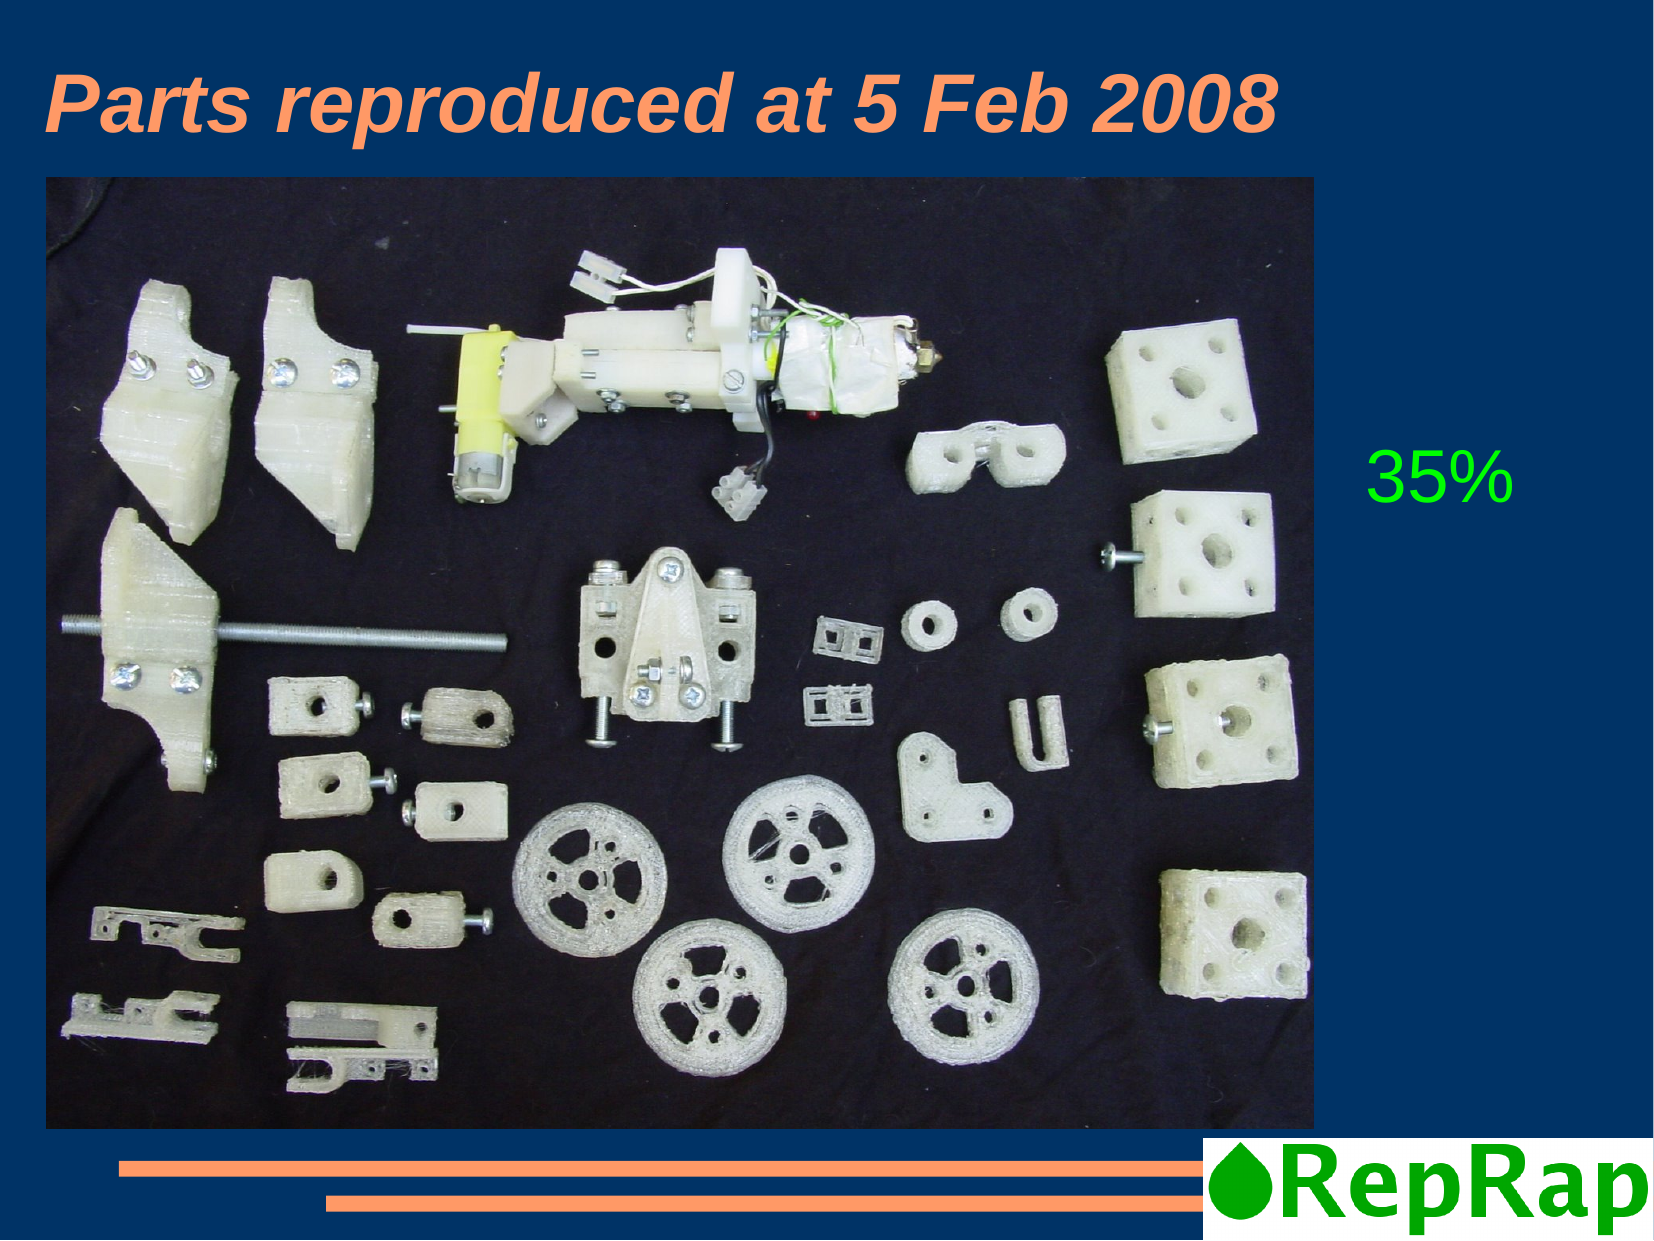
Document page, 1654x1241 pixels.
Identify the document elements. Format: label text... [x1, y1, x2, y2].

text_box 35% [1365, 434, 1634, 547]
picture [46, 177, 1314, 1129]
picture [1203, 1138, 1654, 1241]
title Parts reproduced at 5 Feb 2008 [44, 0, 1574, 208]
